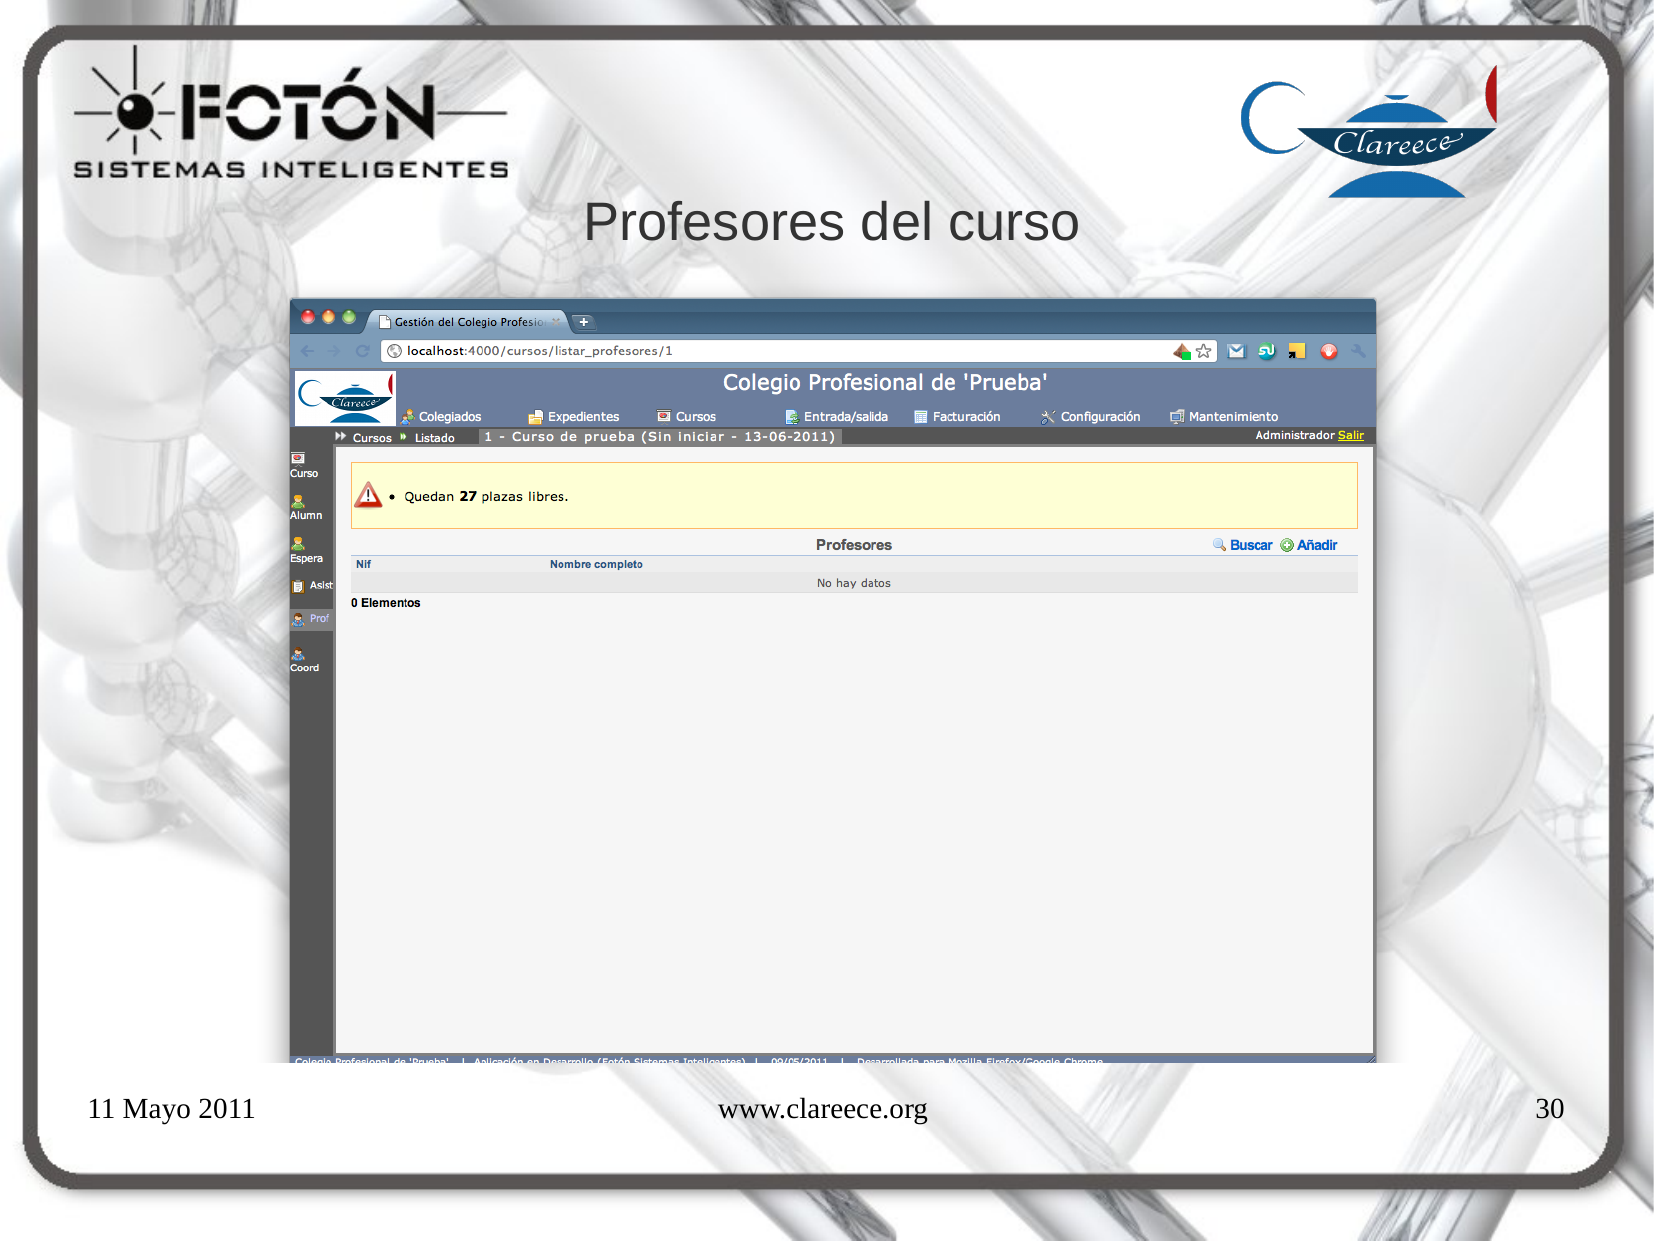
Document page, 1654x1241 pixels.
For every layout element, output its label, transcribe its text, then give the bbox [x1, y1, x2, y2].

picture [0, 0, 1654, 1241]
title Profesores del curso [88, 177, 1577, 266]
